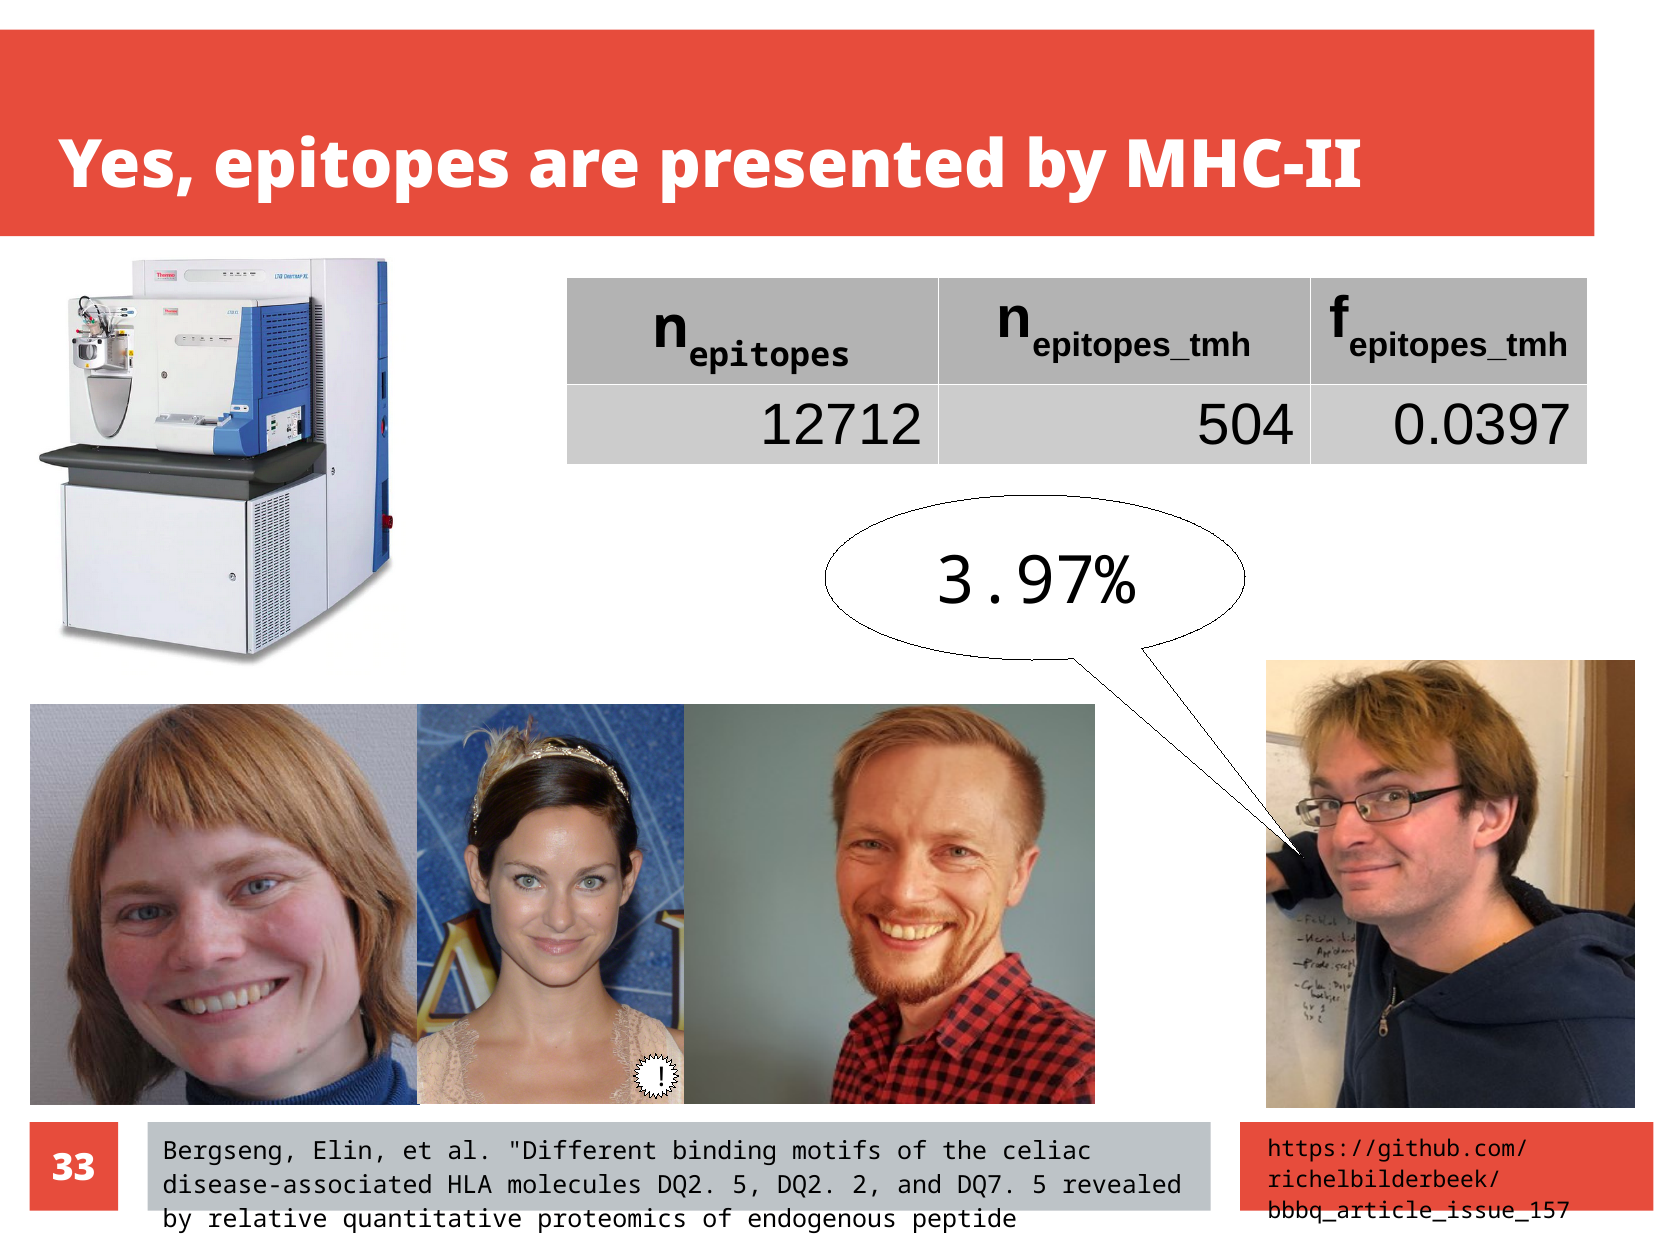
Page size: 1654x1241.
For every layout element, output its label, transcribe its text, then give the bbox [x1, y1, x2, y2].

picture [34, 254, 406, 676]
title Yes, epitopes are presented by MHC-II [59, 59, 1595, 207]
table_header nepitopes_tmh [939, 278, 1310, 384]
table_cell 12712 [567, 385, 938, 464]
text_box https://github.com/ richelbilderbeek/ bbbq_article_issue_157 [1252, 1124, 1640, 1209]
picture [30, 704, 1095, 1105]
picture [1266, 660, 1636, 1108]
text_box 3.97% [825, 495, 1305, 859]
table_cell 0.0397 [1311, 385, 1587, 464]
text_box Bergseng, Elin, et al. "Different binding motifs of the celiac disease-associated HLA molecules DQ2. 5, DQ2. 2, and DQ7. 5 revealed by relative quantitative proteomics of endogenous peptide repertoires." Immunogenetics 67.2 (2015): 73-84. [147, 1125, 1201, 1215]
table_header nepitopes [567, 278, 938, 384]
table_header fepitopes_tmh [1311, 278, 1587, 384]
table_cell 504 [939, 385, 1310, 464]
text_box ! [633, 1053, 679, 1099]
